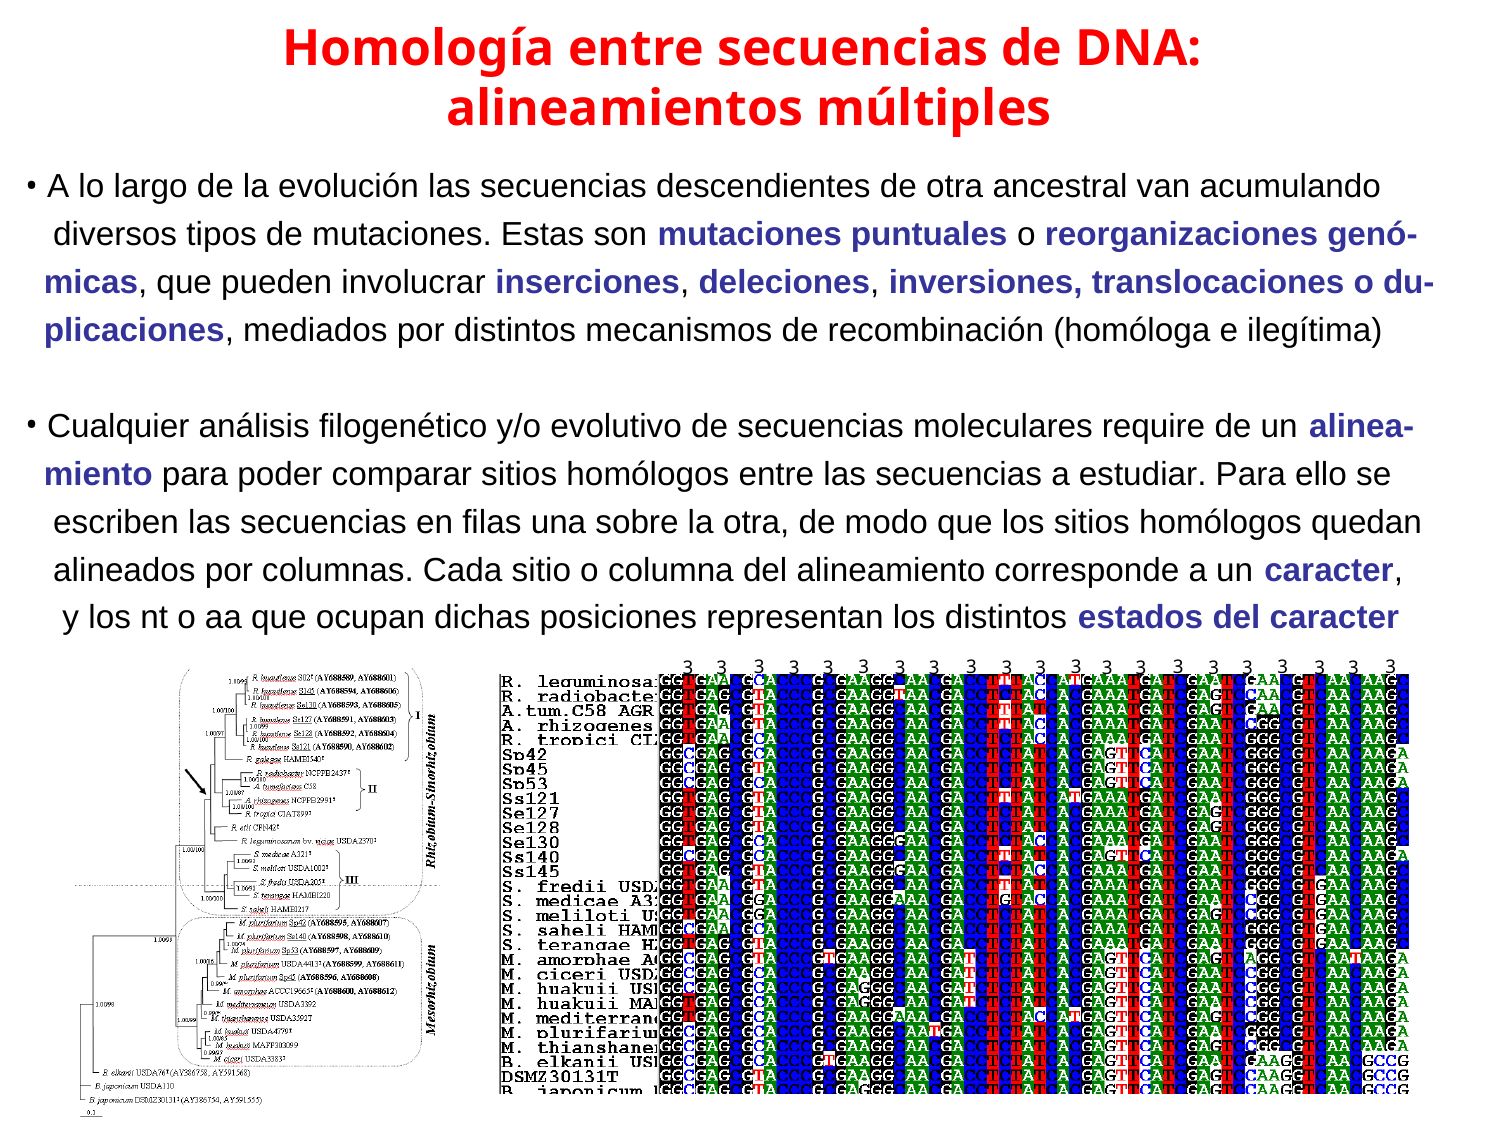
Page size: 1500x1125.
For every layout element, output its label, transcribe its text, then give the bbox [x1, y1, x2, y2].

text_box 3 [1056, 647, 1097, 686]
text_box 3 [667, 648, 701, 687]
text_box 3 [1299, 648, 1333, 687]
text_box 3 [951, 647, 992, 686]
text_box 3 [1227, 648, 1268, 687]
picture [499, 674, 1412, 1094]
text_box 3 [808, 648, 849, 687]
text_box Homología entre secuencias de DNA: alineamientos múltiples [267, 7, 1231, 143]
text_box 3 [1262, 647, 1304, 686]
text_box 3 [1158, 647, 1199, 686]
text_box 3 [1087, 648, 1120, 687]
picture [75, 668, 440, 1120]
text_box 3 [1120, 648, 1162, 687]
text_box 3 [843, 647, 884, 686]
text_box 3 [701, 648, 743, 687]
text_box 3 [1193, 648, 1227, 687]
text_box 3 [986, 648, 1020, 687]
text_box 3 [880, 648, 914, 687]
text_box A lo largo de la evolución las secuencias descendientes de otra ancestral van acumulando diversos tipos de mutaciones. Estas son mutaciones puntuales o reorganizaciones genó- micas, que pueden involucrar inserciones, deleciones, inversiones, translocaciones o du- plicaciones, mediados por distintos mecanismos de recombinación (homóloga e ilegítima) Cualquier análisis filogenético y/o evolutivo de secuencias moleculares require de un alinea- miento para poder comparar sitios homólogos entre las secuencias a estudiar. Para ello se escriben las secuencias en filas una sobre la otra, de modo que los sitios homólogos quedan alineados por columnas. Cada sitio o columna del alineamiento corresponde a un caracter, y los nt o aa que ocupan dichas posiciones representan los distintos estados del caracter [10, 148, 1500, 644]
text_box 3 [1333, 648, 1374, 687]
text_box 3 [914, 648, 955, 687]
text_box 3 [774, 648, 808, 687]
text_box 3 [1020, 648, 1062, 687]
text_box 3 [1370, 647, 1412, 686]
text_box 3 [738, 647, 780, 686]
